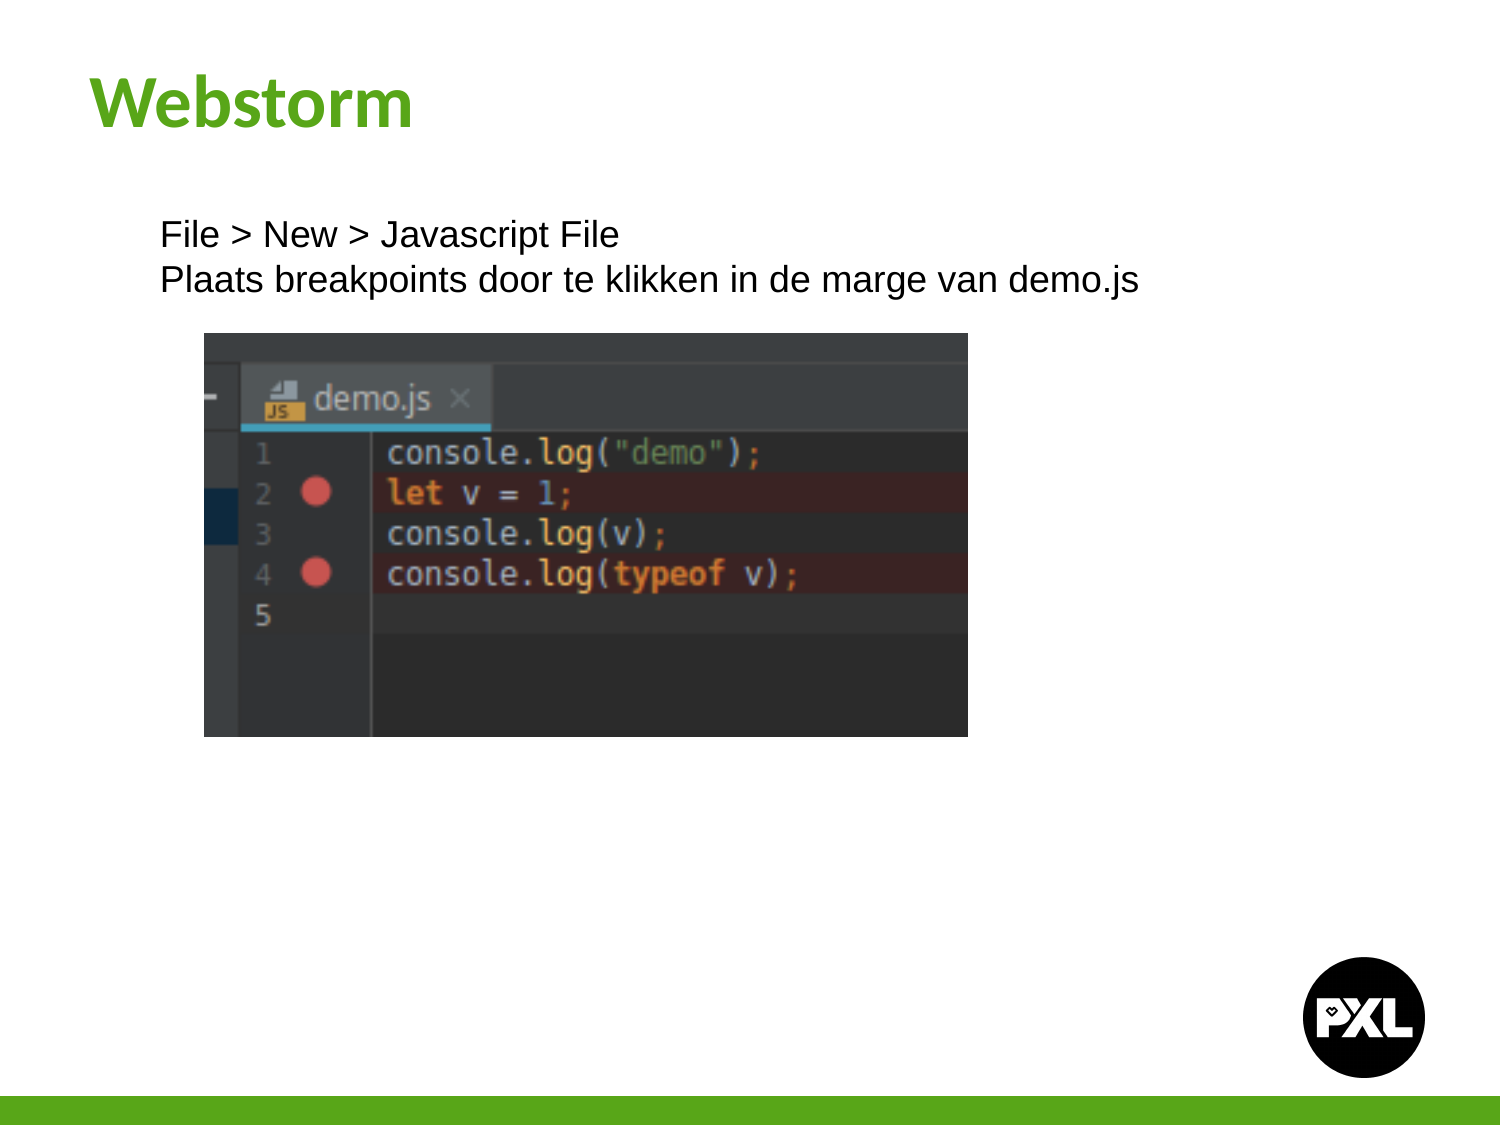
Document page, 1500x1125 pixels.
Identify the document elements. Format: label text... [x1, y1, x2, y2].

picture [1303, 957, 1425, 1078]
text_box File > New > Javascript File Plaats breakpoints door te klikken in de marge van demo.js [145, 233, 1382, 282]
picture [204, 333, 968, 737]
text_box Webstorm [75, 45, 1425, 233]
